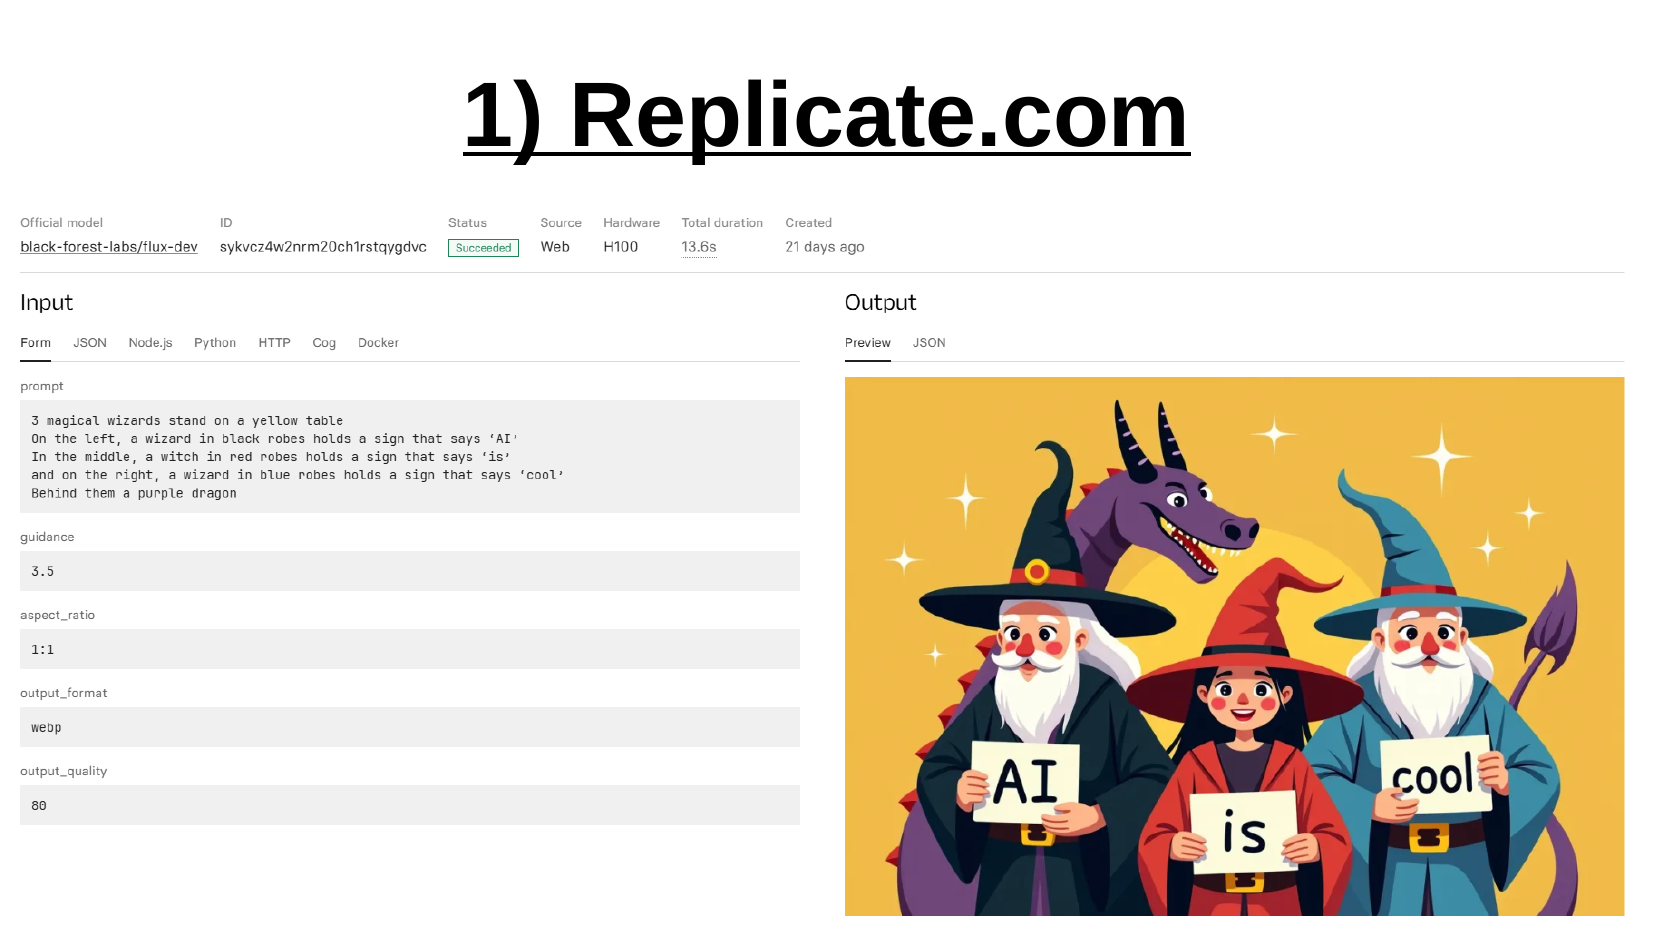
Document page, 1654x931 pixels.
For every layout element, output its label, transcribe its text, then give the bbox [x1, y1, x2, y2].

picture [0, 212, 1654, 916]
title 1) Replicate.com [82, 37, 1571, 193]
